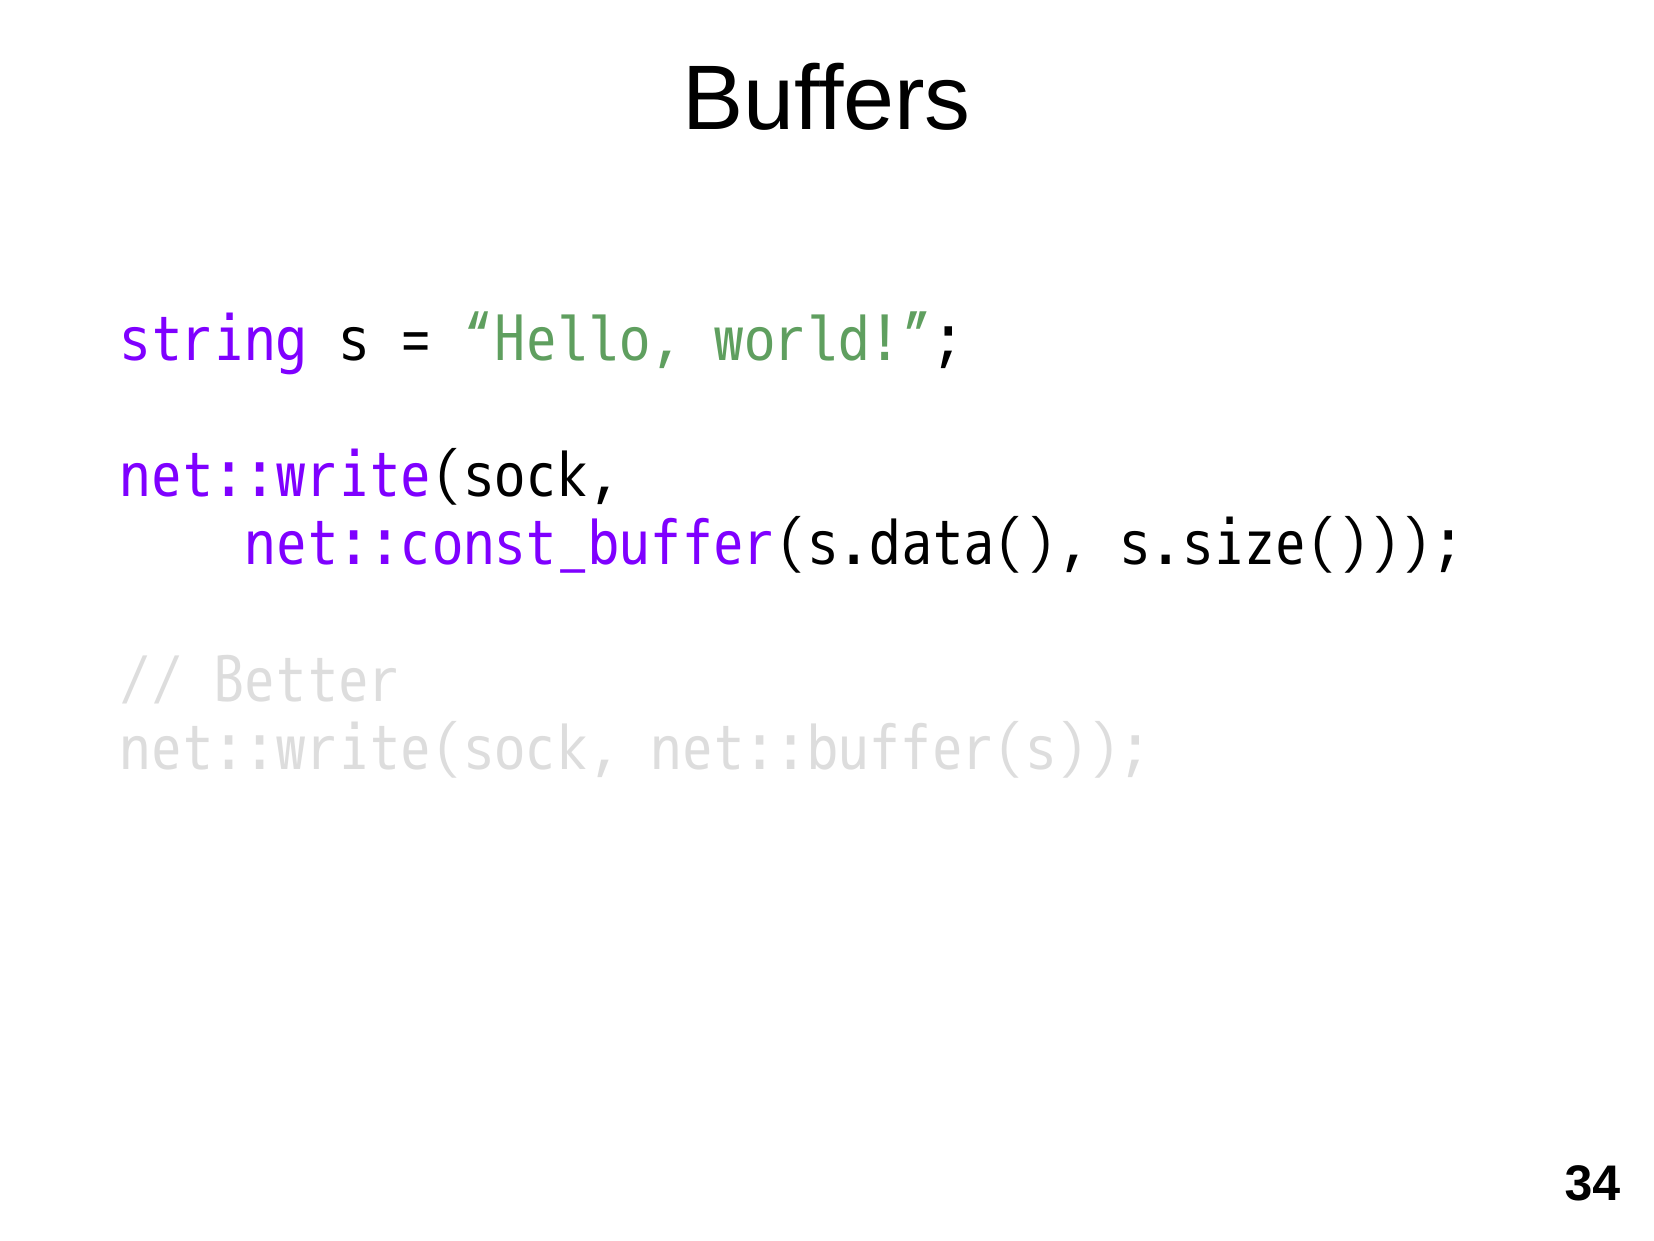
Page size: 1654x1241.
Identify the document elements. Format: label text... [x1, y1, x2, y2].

text_box string s = “Hello, world!”; net::write(sock, net::const_buffer(s.data(), s.size())); // Better net::write(sock, net::buffer(s)); [104, 300, 1575, 851]
title Buffers [82, 15, 1571, 181]
